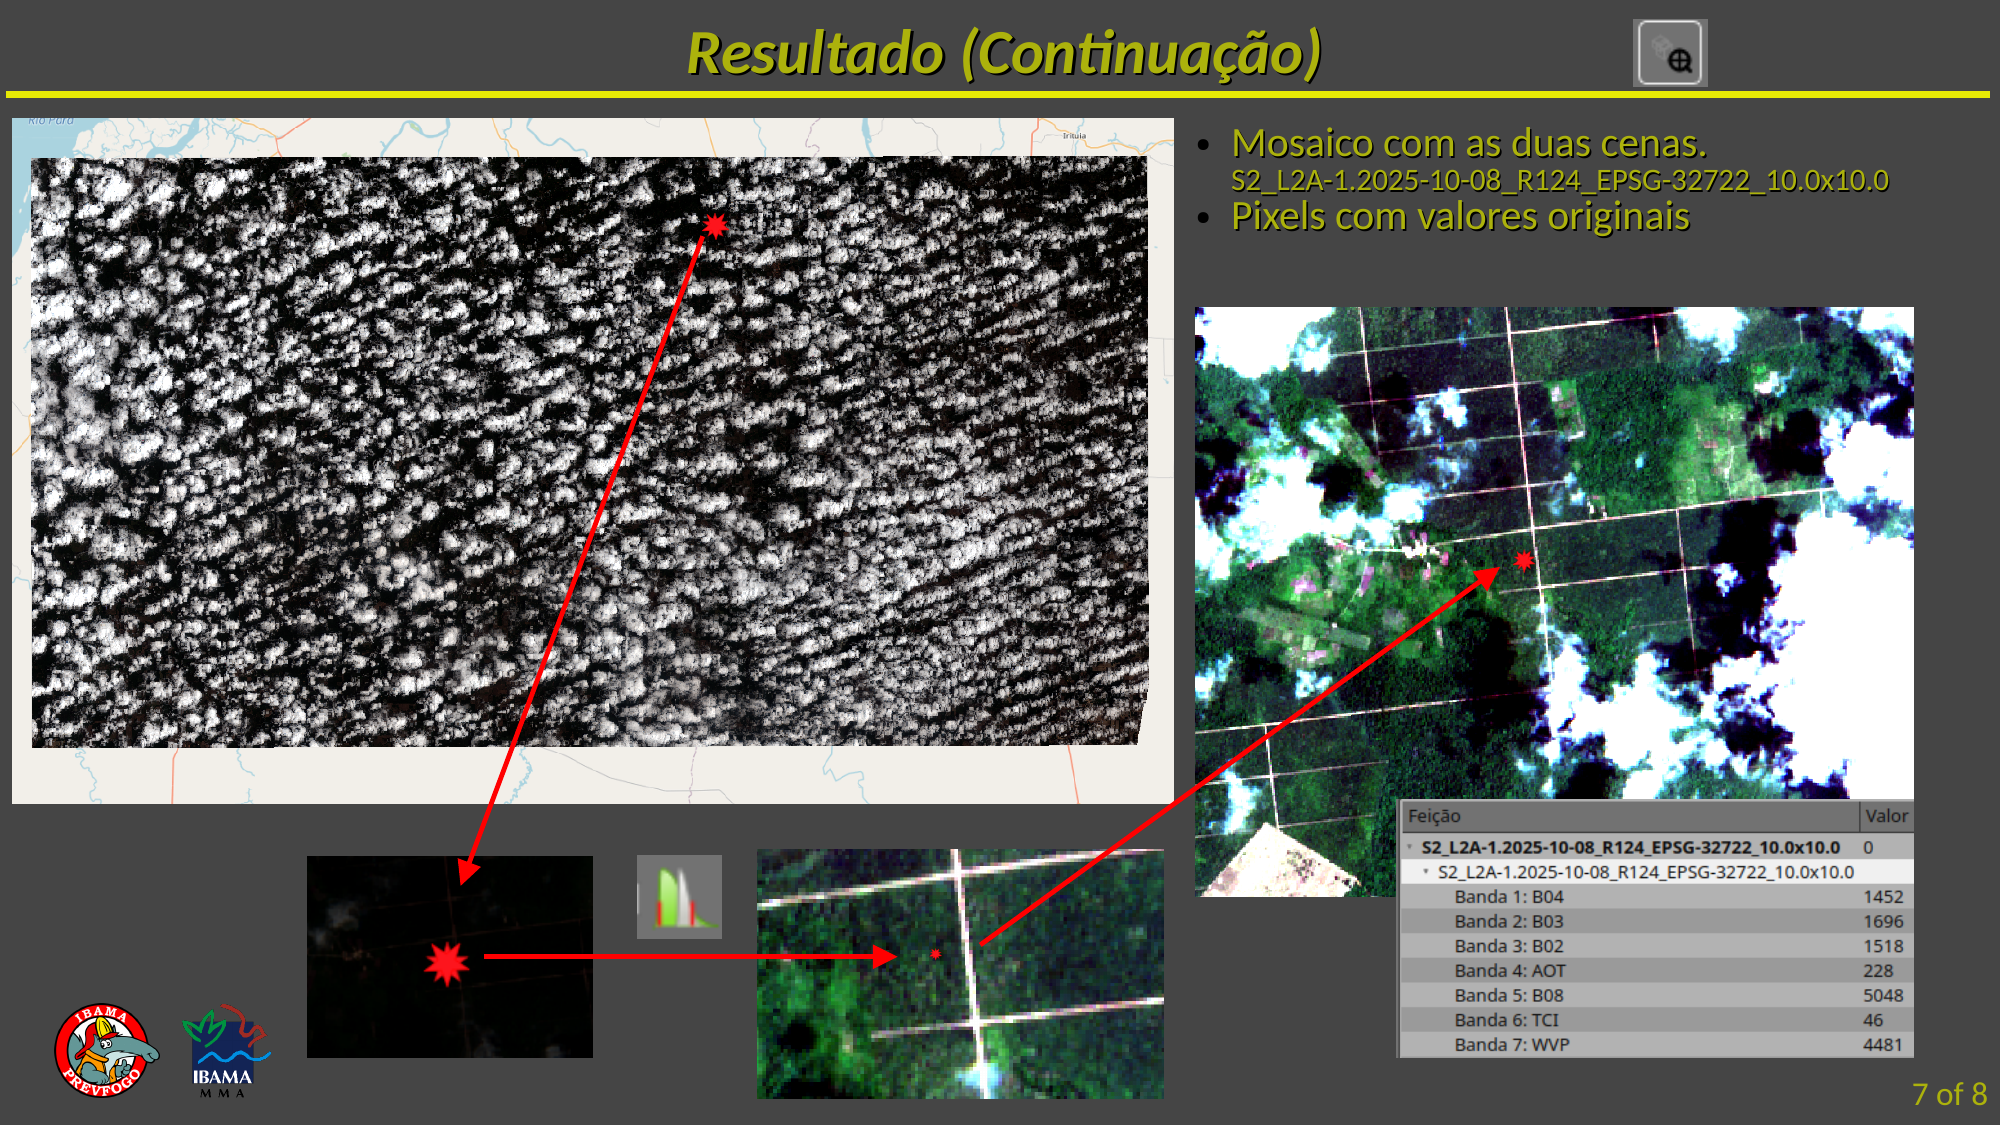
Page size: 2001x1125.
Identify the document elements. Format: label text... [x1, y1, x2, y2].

picture [1633, 19, 1708, 87]
text_box Mosaico com as duas cenas. S2_L2A-1.2025-10-08_R124_EPSG-32722_10.0x10.0 Pixels com valores originais [1181, 118, 1997, 308]
picture [54, 1003, 160, 1098]
text_box <número> of 8 [1757, 1080, 1989, 1125]
picture [757, 849, 1164, 1099]
subtitle Resultado (Continuação) [9, 11, 2000, 95]
picture [637, 855, 722, 939]
picture [12, 118, 1174, 804]
picture [307, 856, 593, 1058]
picture [173, 1003, 272, 1098]
picture [1195, 307, 1914, 1058]
